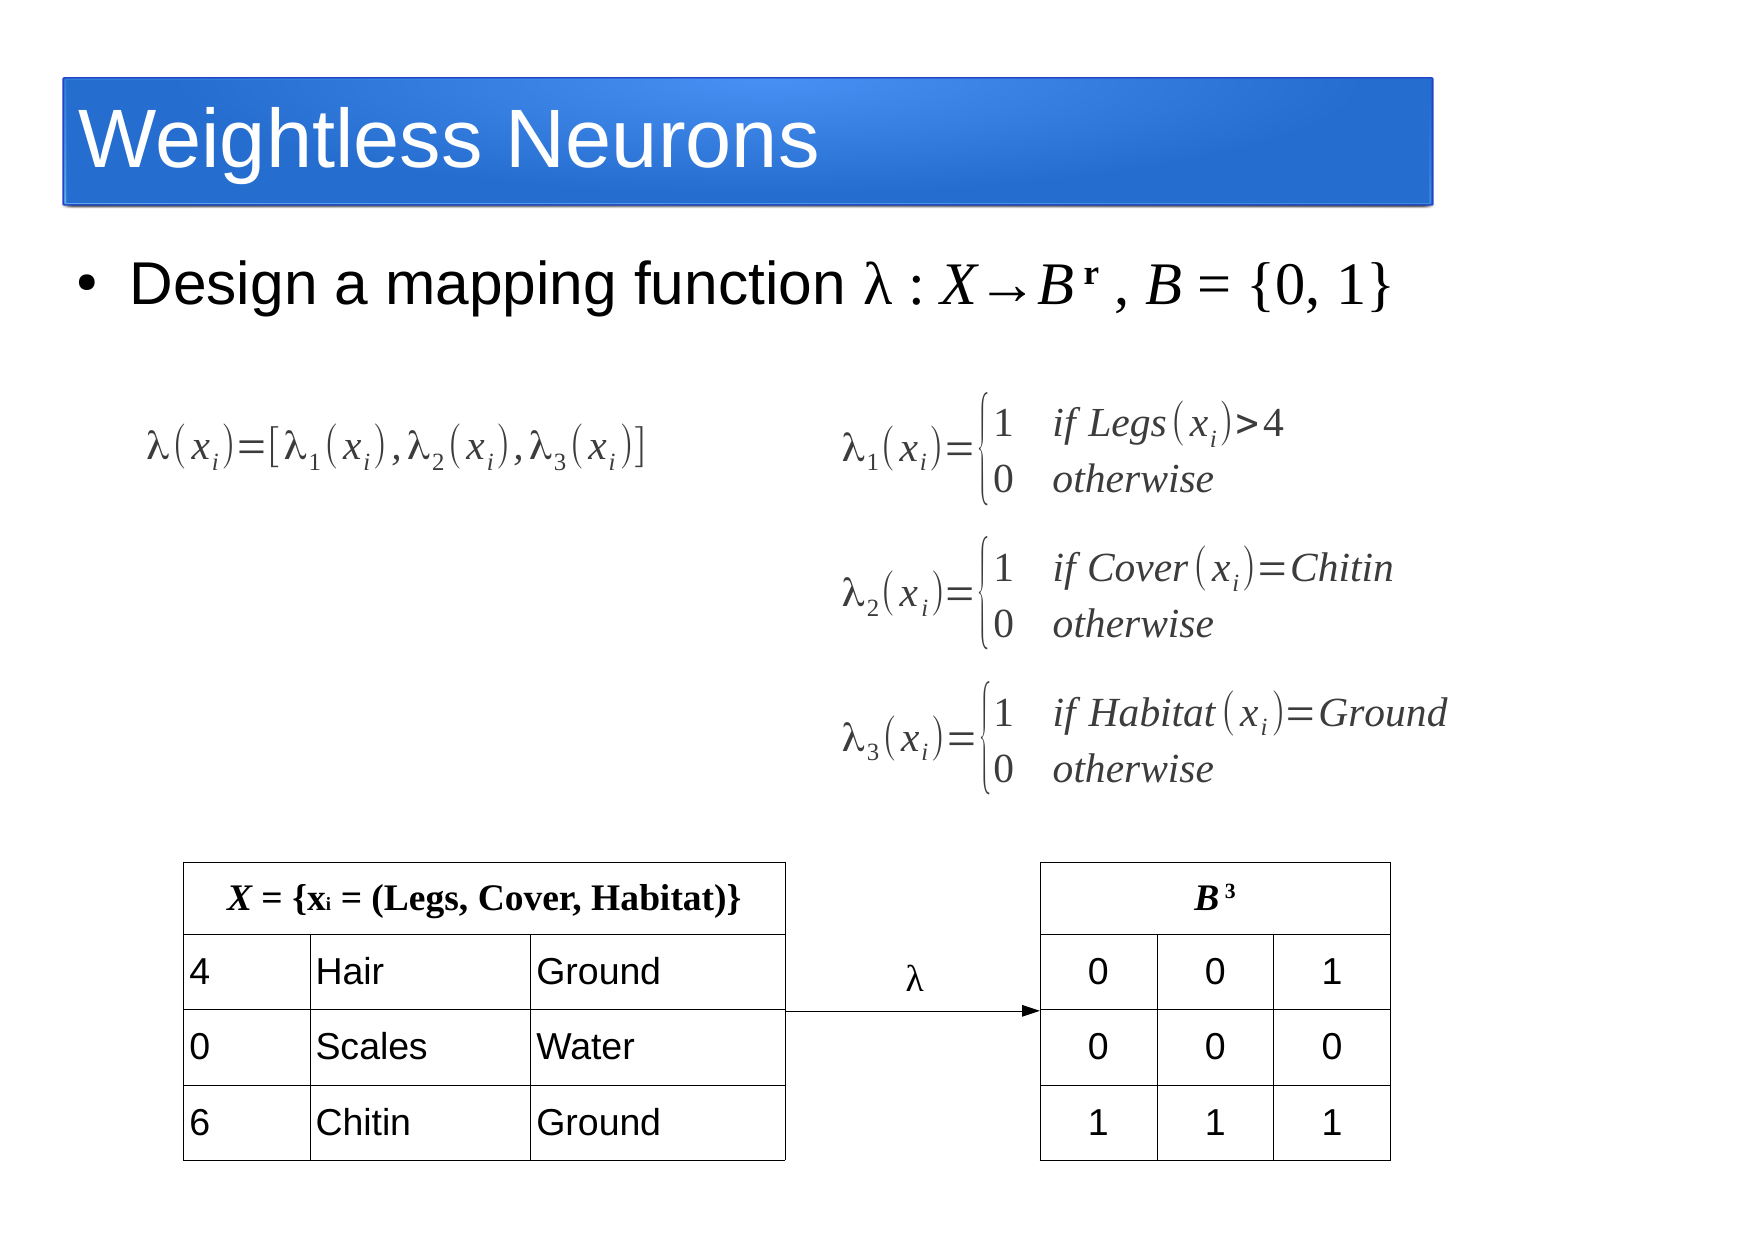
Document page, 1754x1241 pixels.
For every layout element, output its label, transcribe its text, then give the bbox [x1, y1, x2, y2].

table_cell 0 [1041, 935, 1157, 1009]
table_cell 0 [1274, 1010, 1390, 1085]
chart [138, 422, 653, 476]
title Weightless Neurons [78, 80, 1429, 198]
table_cell 0 [1041, 1010, 1157, 1085]
list Design a mapping function λ : X→B r , B = {0, 1} [58, 249, 1696, 354]
picture [58, 77, 1439, 209]
chart [833, 390, 1294, 508]
chart [833, 679, 1459, 797]
table_cell Ground [531, 1086, 785, 1160]
table_header X = {xi = (Legs, Cover, Habitat)} [184, 863, 785, 934]
table_cell Ground [531, 935, 785, 1009]
table_cell 1 [1041, 1086, 1157, 1160]
table_cell 0 [1158, 935, 1273, 1009]
table_cell 1 [1158, 1086, 1273, 1160]
table_cell Water [531, 1010, 785, 1085]
table_cell 1 [1274, 935, 1390, 1009]
text_box λ [861, 950, 968, 1007]
table_cell 1 [1274, 1086, 1390, 1160]
table_cell 4 [184, 935, 310, 1009]
table_header B 3 [1041, 863, 1390, 934]
table_cell 0 [184, 1010, 310, 1085]
table_cell Chitin [311, 1086, 530, 1160]
table_cell Hair [311, 935, 530, 1009]
table_cell 6 [184, 1086, 310, 1160]
table_cell 0 [1158, 1010, 1273, 1085]
chart [833, 534, 1403, 653]
table_cell Scales [311, 1010, 530, 1085]
